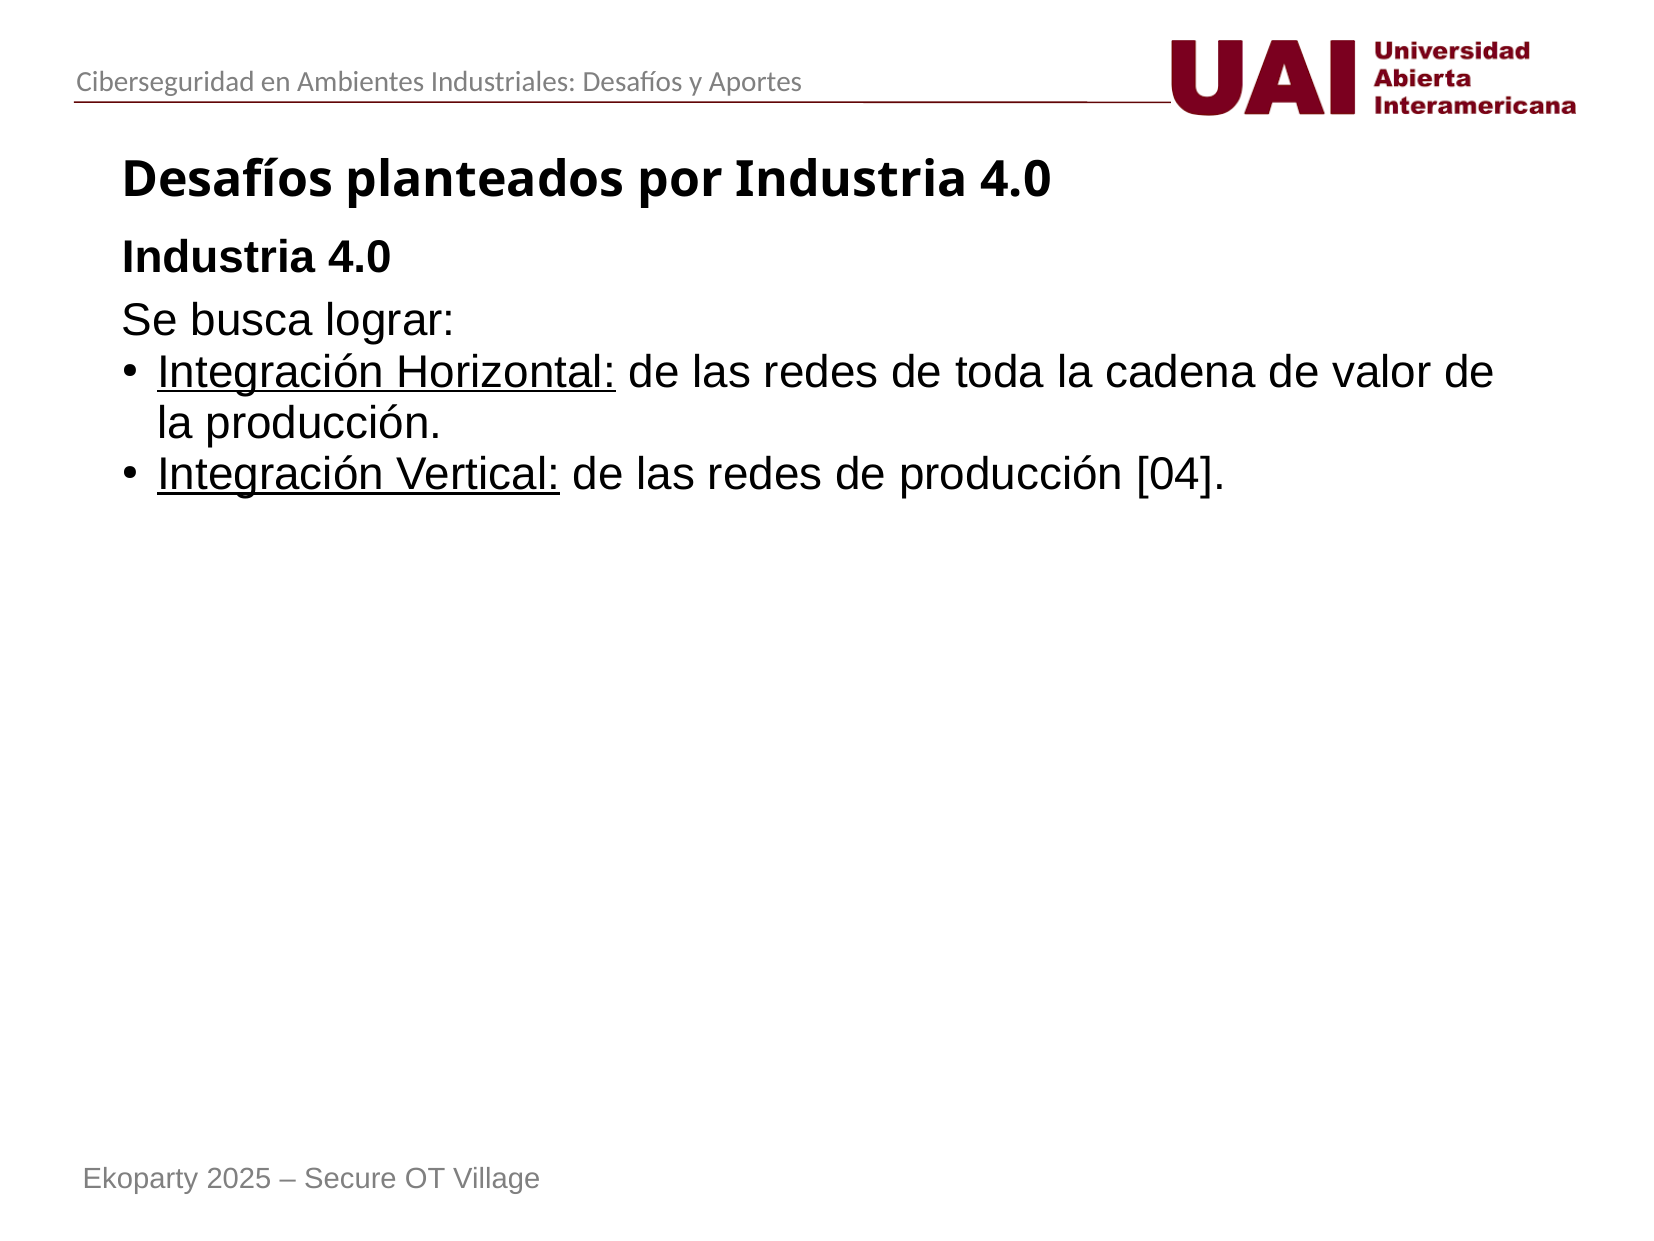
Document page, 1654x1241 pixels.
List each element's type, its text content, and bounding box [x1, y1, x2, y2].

picture [1171, 40, 1577, 116]
text_box Desafíos planteados por Industria 4.0 [106, 135, 1067, 219]
text_box Industria 4.0 Se busca lograr: Integración Horizontal: de las redes de toda la cadena de valor de la producción. Integración Vertical: de las redes de producción [04]. [107, 223, 1512, 1063]
